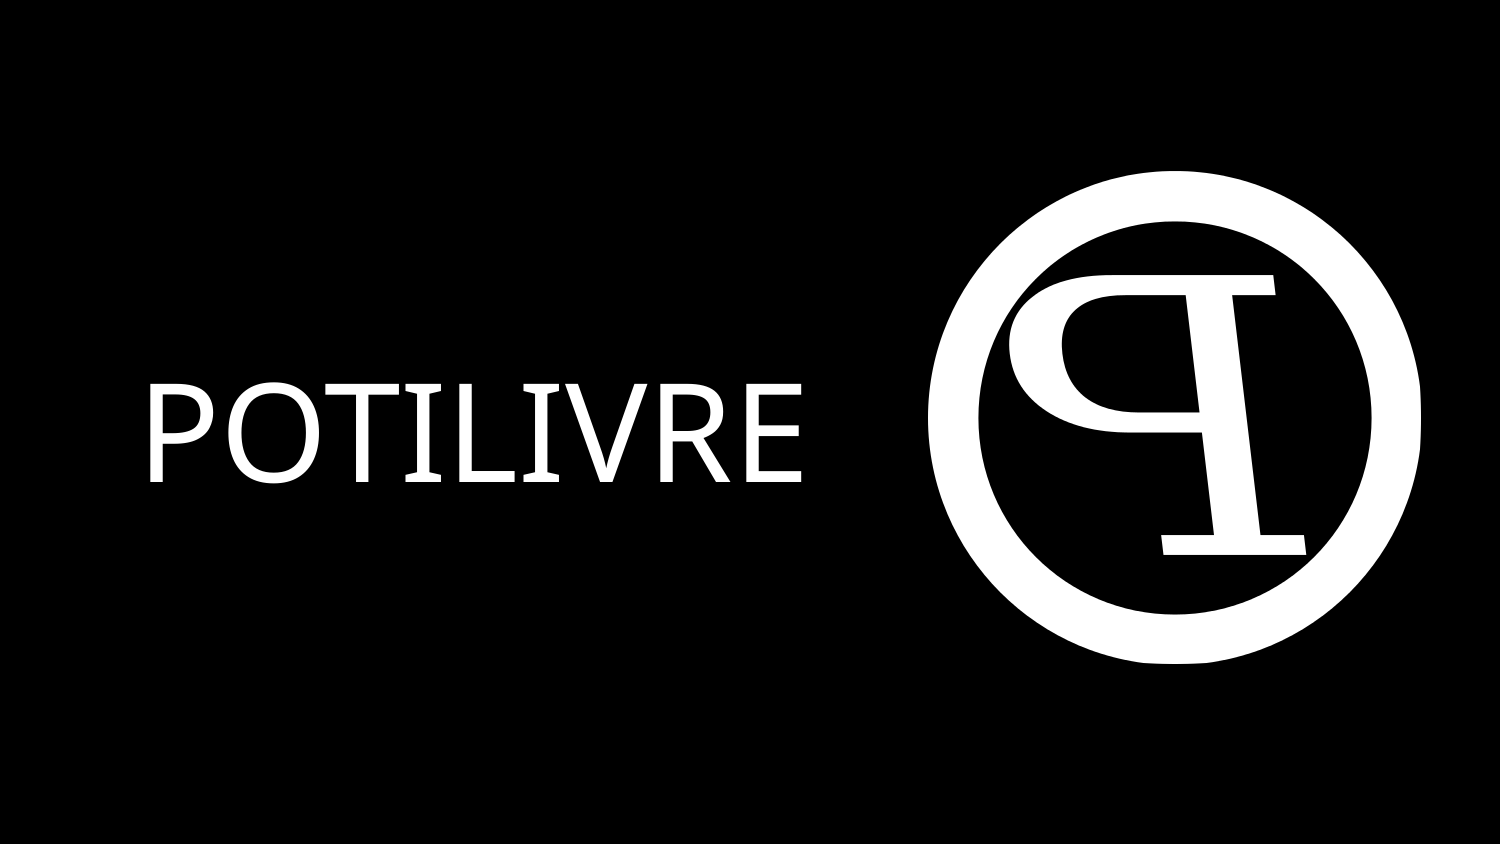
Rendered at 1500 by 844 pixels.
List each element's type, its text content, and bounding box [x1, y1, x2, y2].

text_box POTILIVRE [47, 221, 928, 653]
picture [928, 171, 1421, 664]
